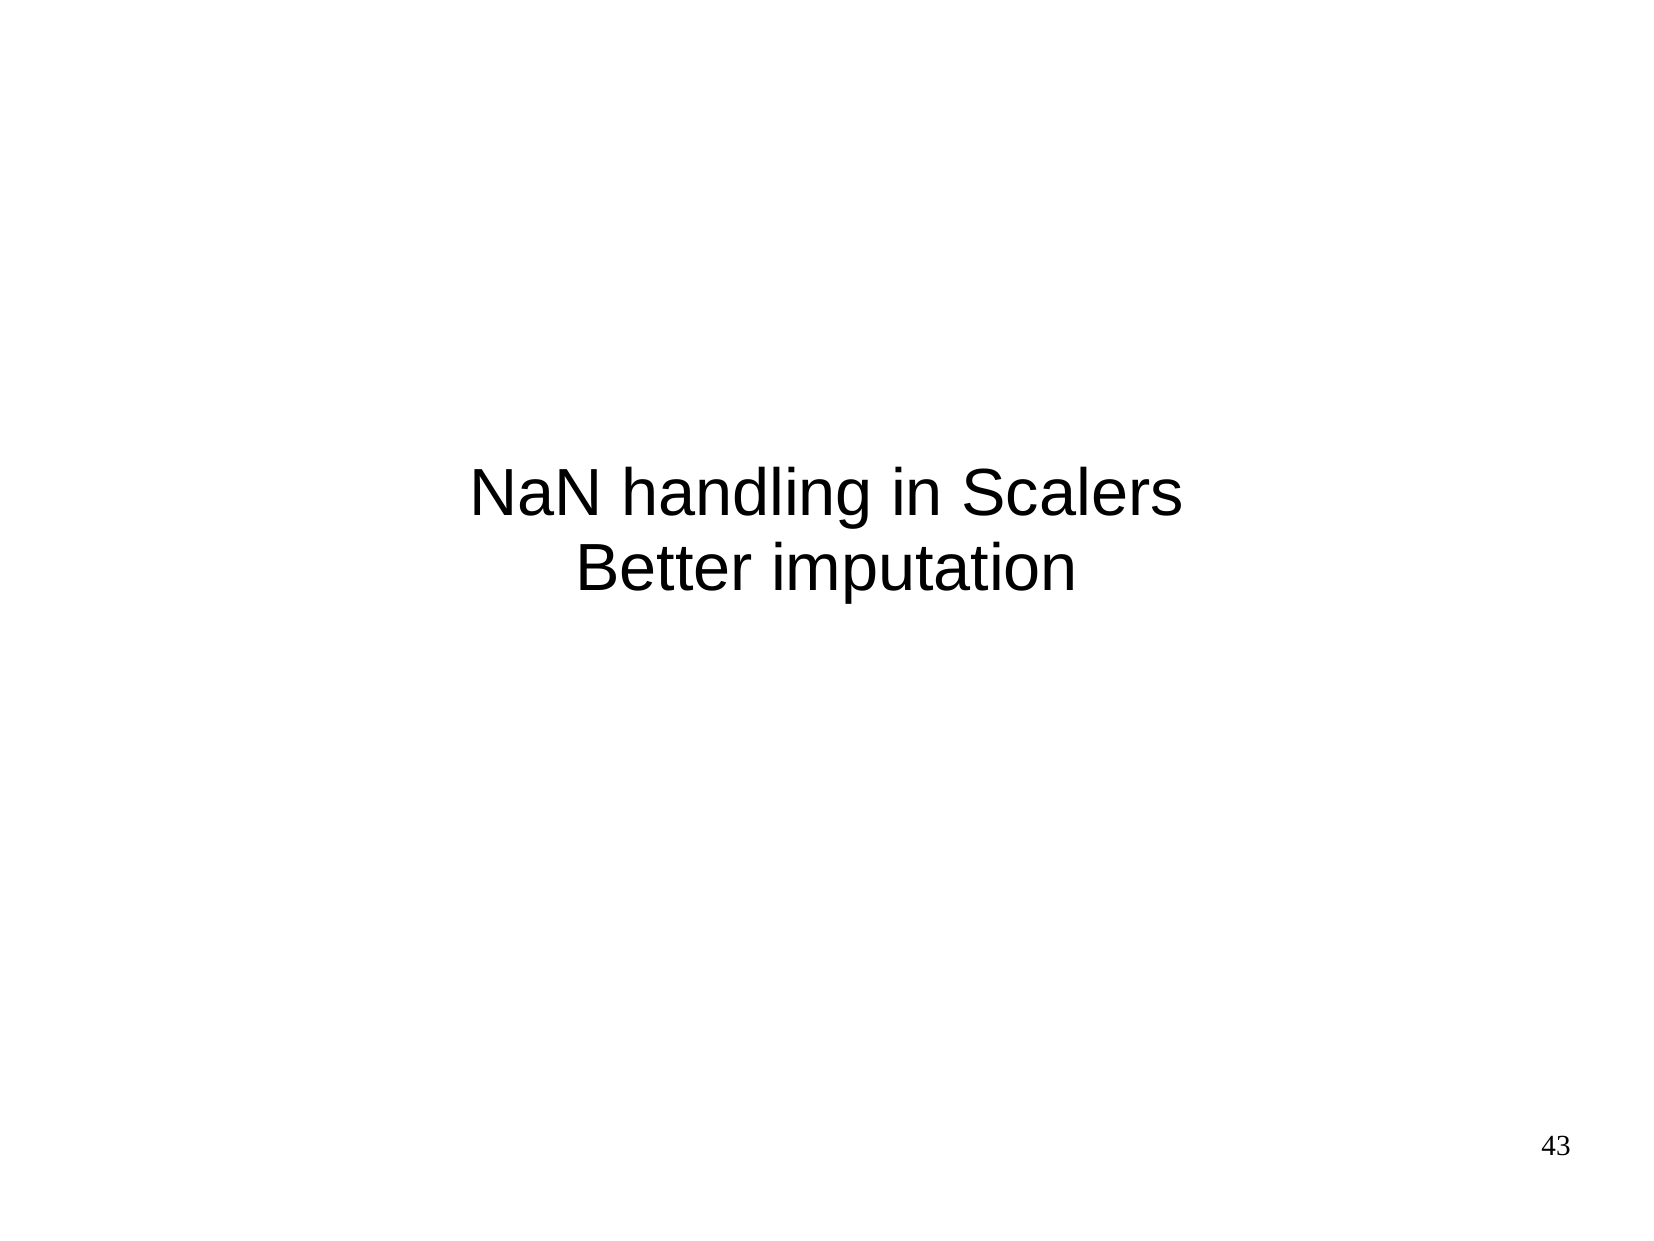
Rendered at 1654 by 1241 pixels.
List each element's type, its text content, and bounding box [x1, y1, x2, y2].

subtitle NaN handling in Scalers Better imputation [82, 49, 1571, 1010]
